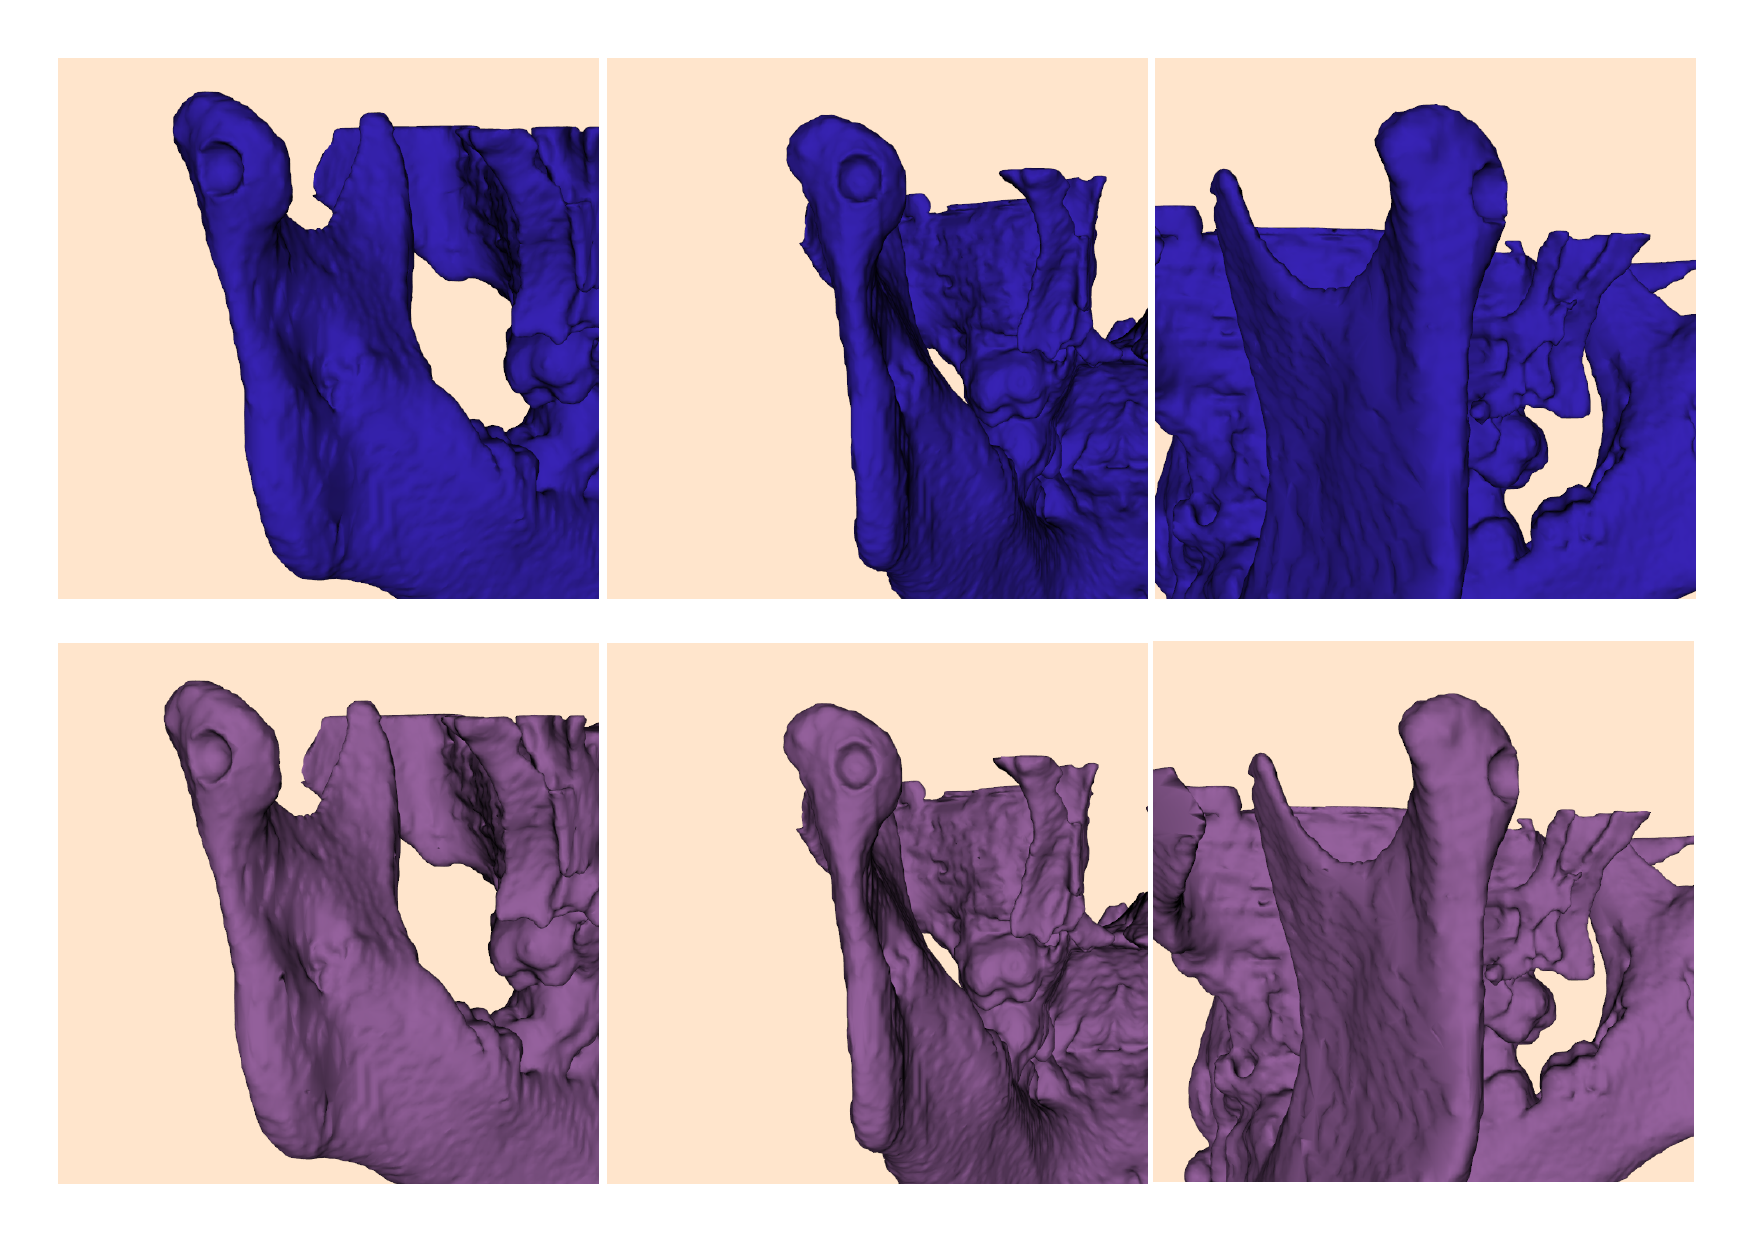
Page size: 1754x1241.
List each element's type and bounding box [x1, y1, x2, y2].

picture [1153, 641, 1694, 1182]
picture [58, 58, 599, 599]
picture [607, 643, 1148, 1184]
picture [607, 58, 1148, 599]
picture [58, 643, 599, 1184]
picture [1155, 58, 1696, 599]
